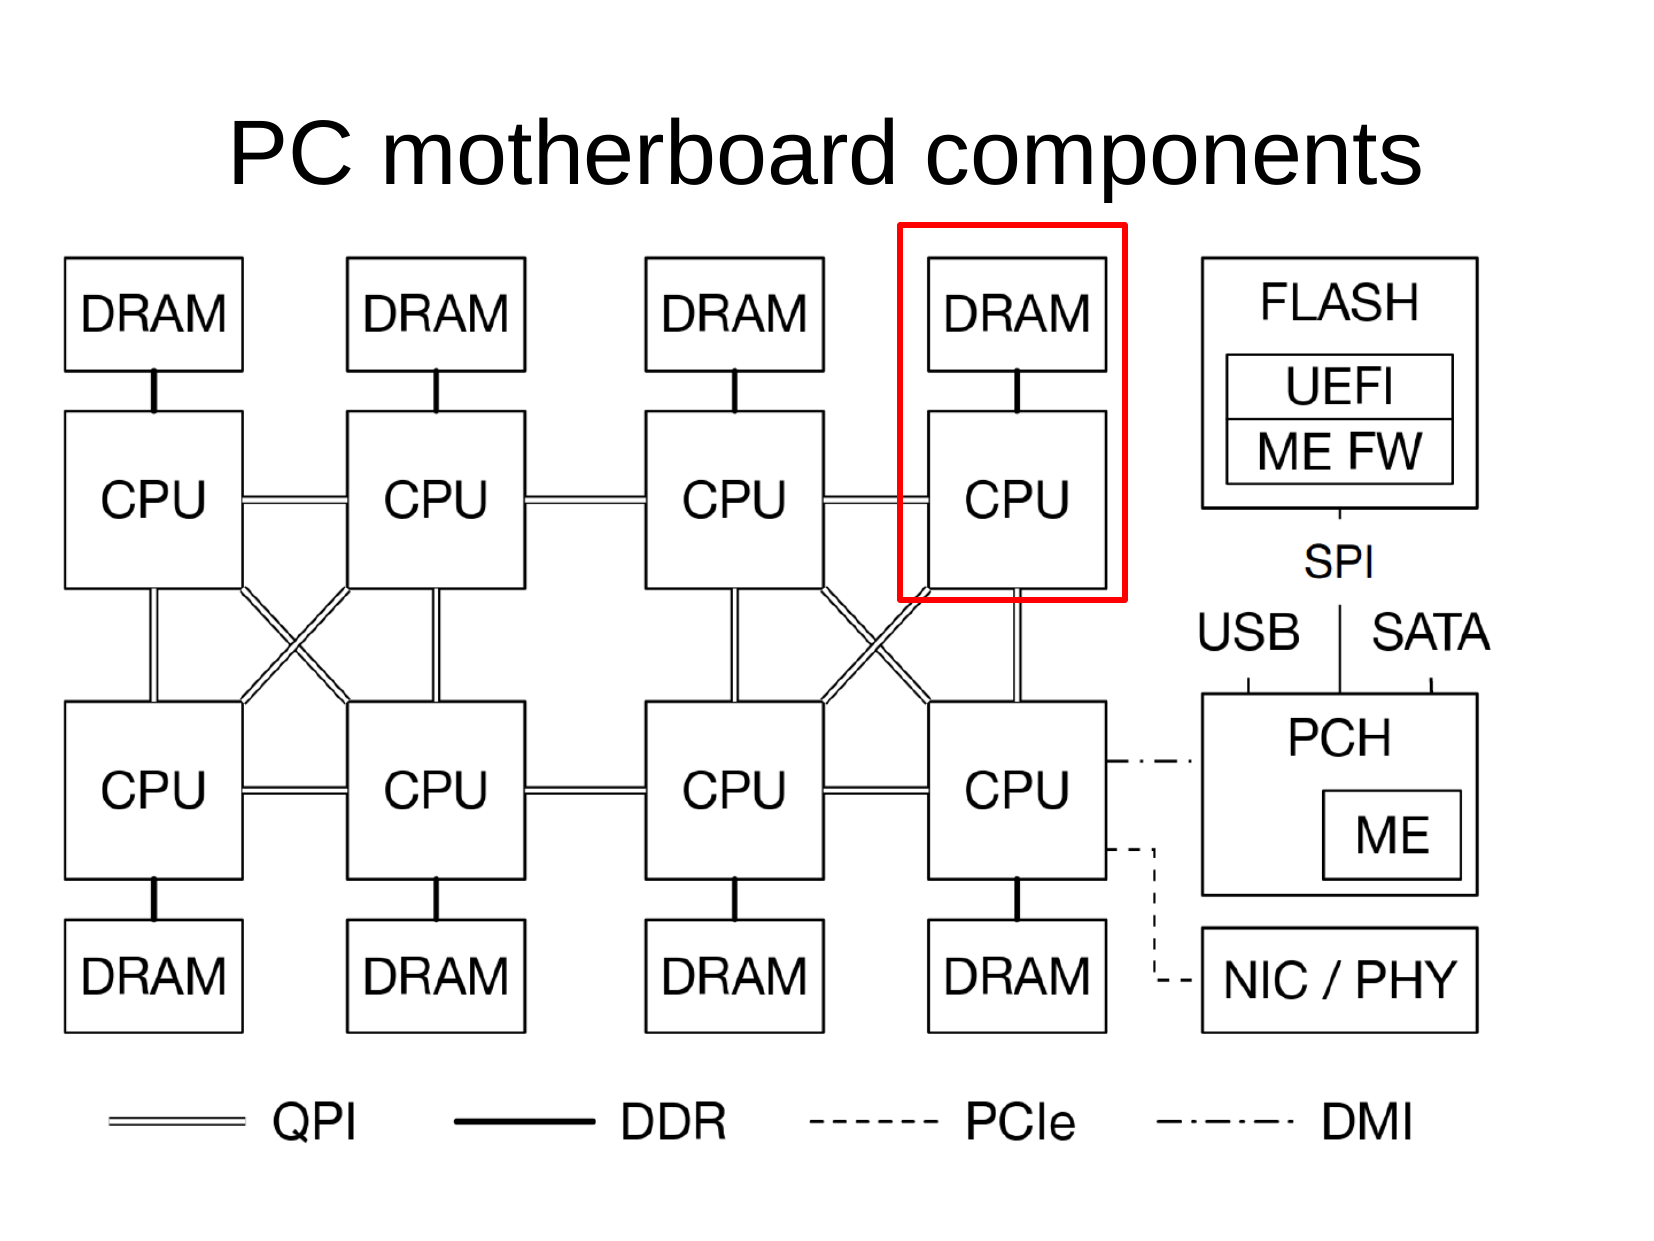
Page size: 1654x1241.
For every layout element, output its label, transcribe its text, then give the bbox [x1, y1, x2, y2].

picture [903, 228, 1122, 597]
title PC motherboard components [82, 49, 1571, 257]
picture [37, 225, 1545, 1201]
